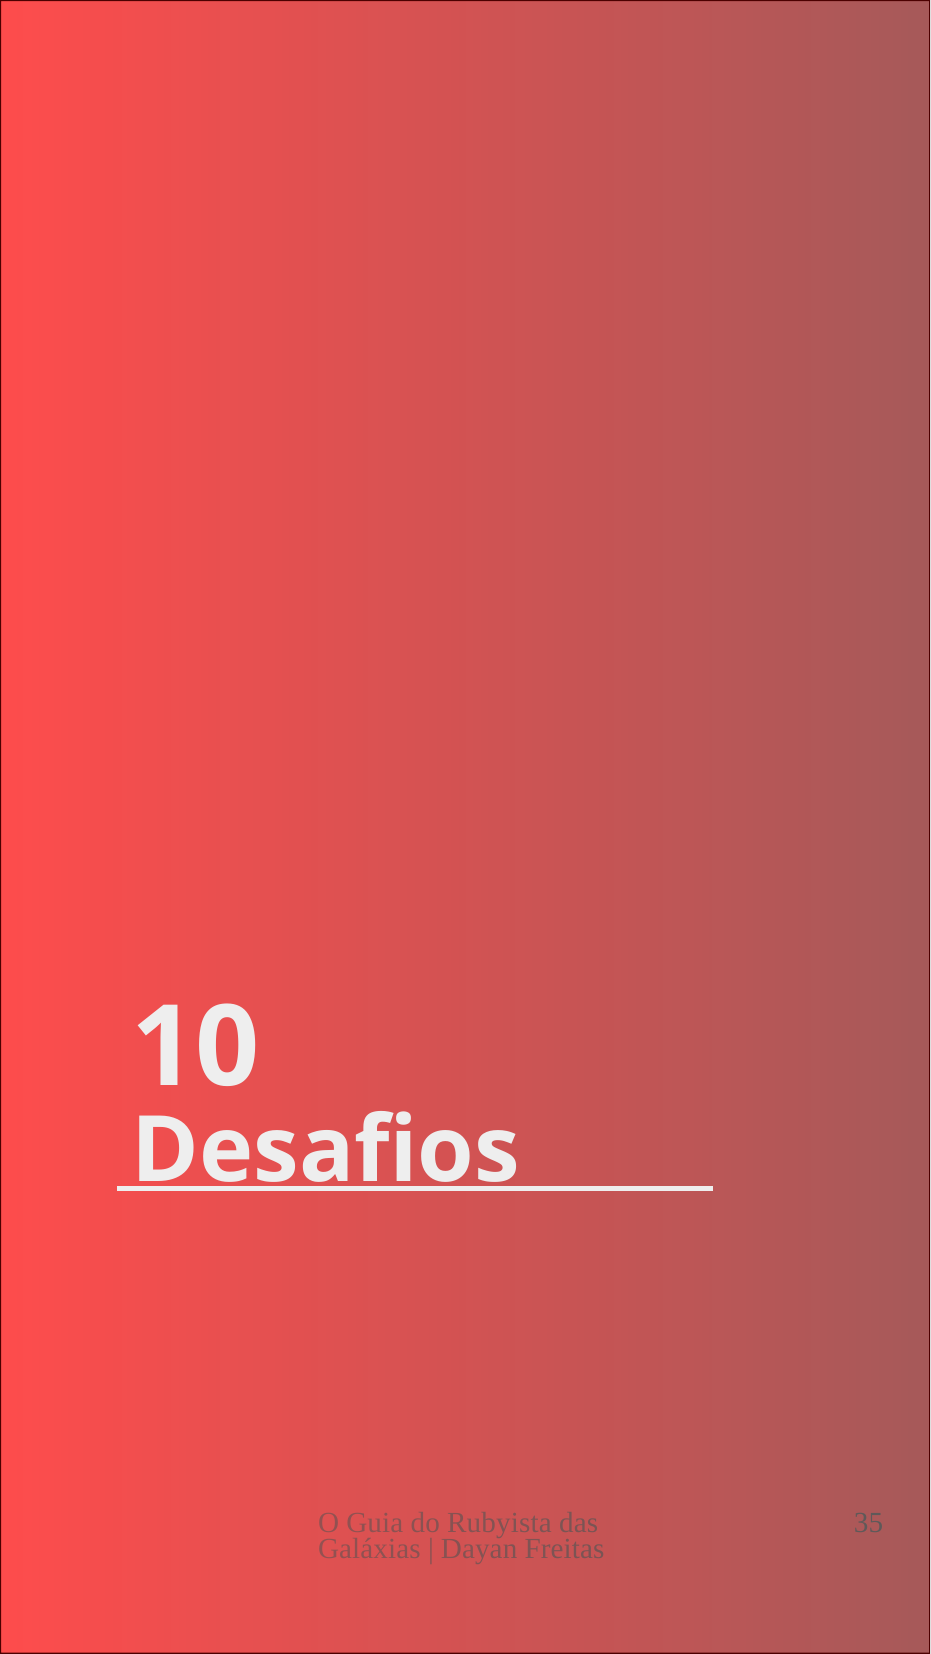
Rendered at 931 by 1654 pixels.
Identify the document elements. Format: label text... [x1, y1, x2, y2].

text_box [0, 0, 931, 1654]
text_box 10 [116, 957, 302, 1547]
text_box Desafios [302, 1076, 909, 1275]
